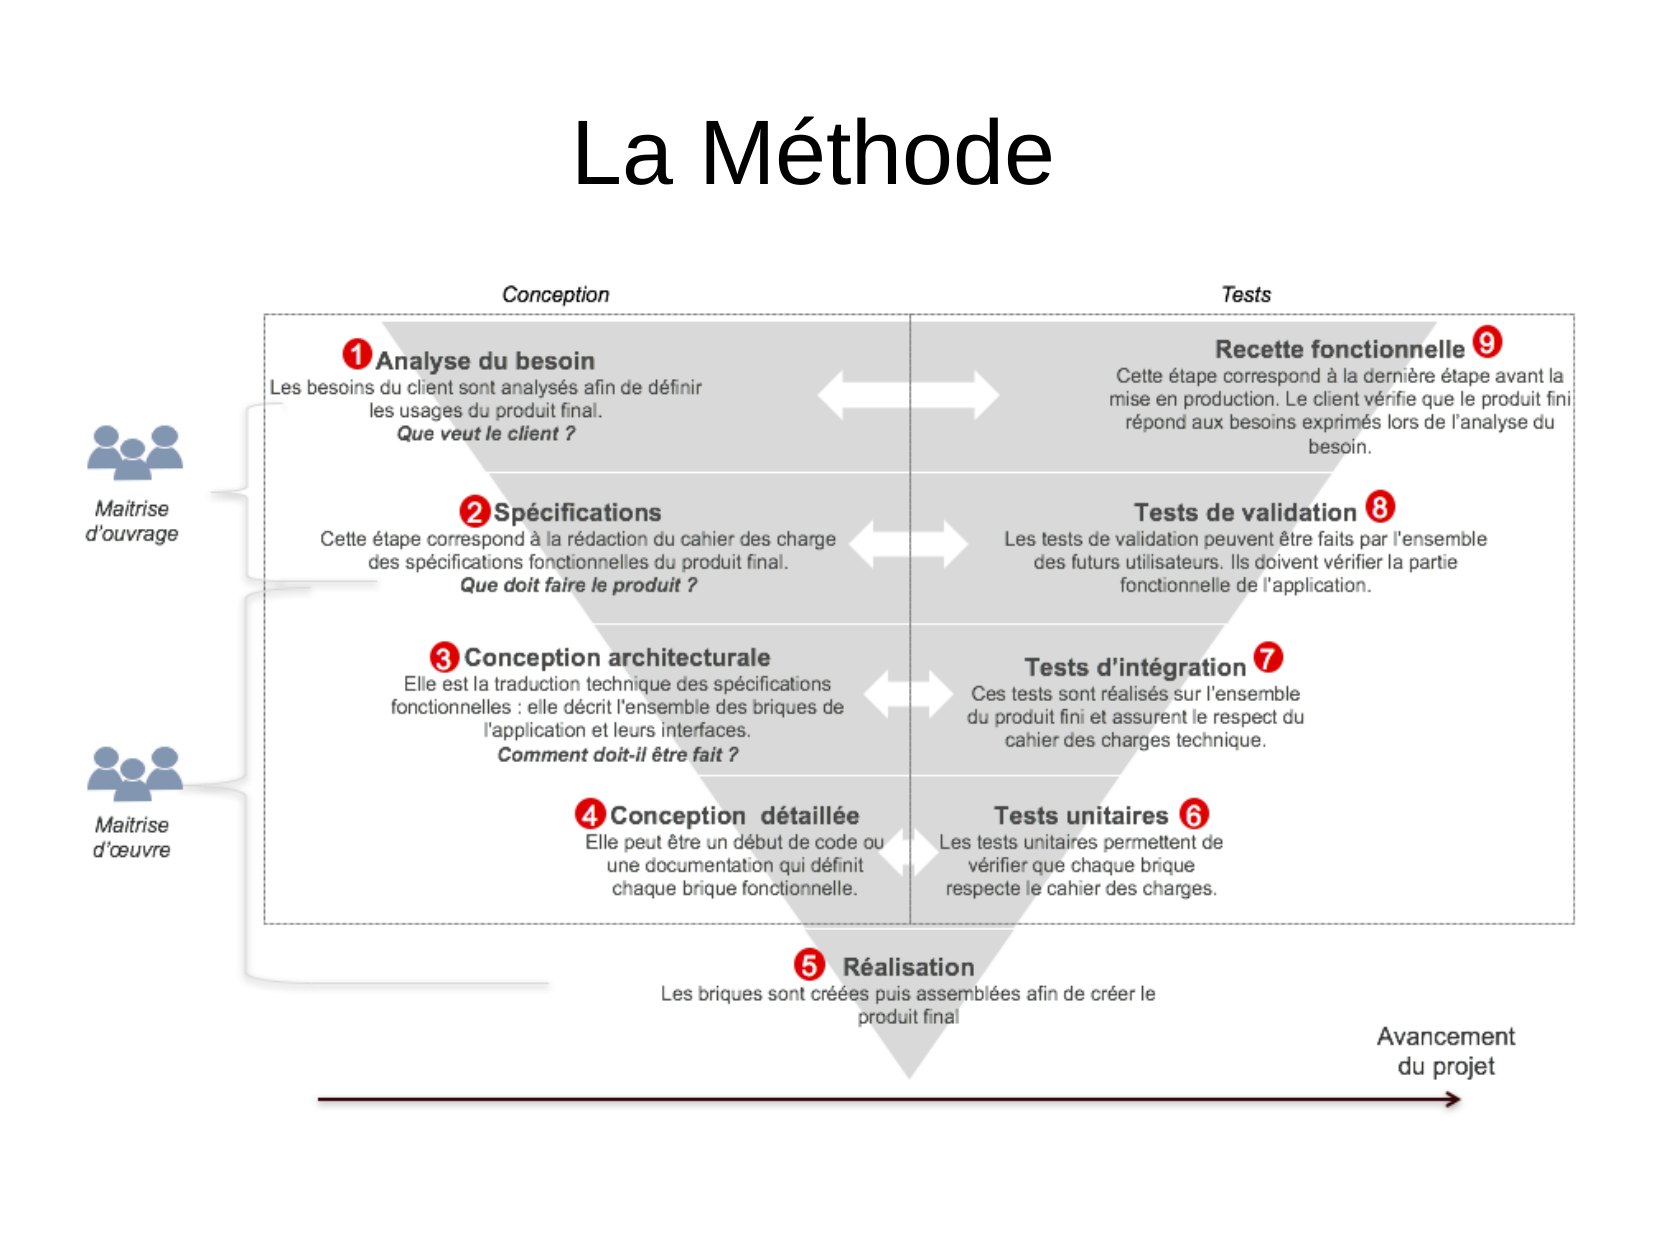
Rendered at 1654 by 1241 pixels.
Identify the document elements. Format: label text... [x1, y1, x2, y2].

title La Méthode [82, 49, 1571, 257]
picture [35, 271, 1595, 1131]
